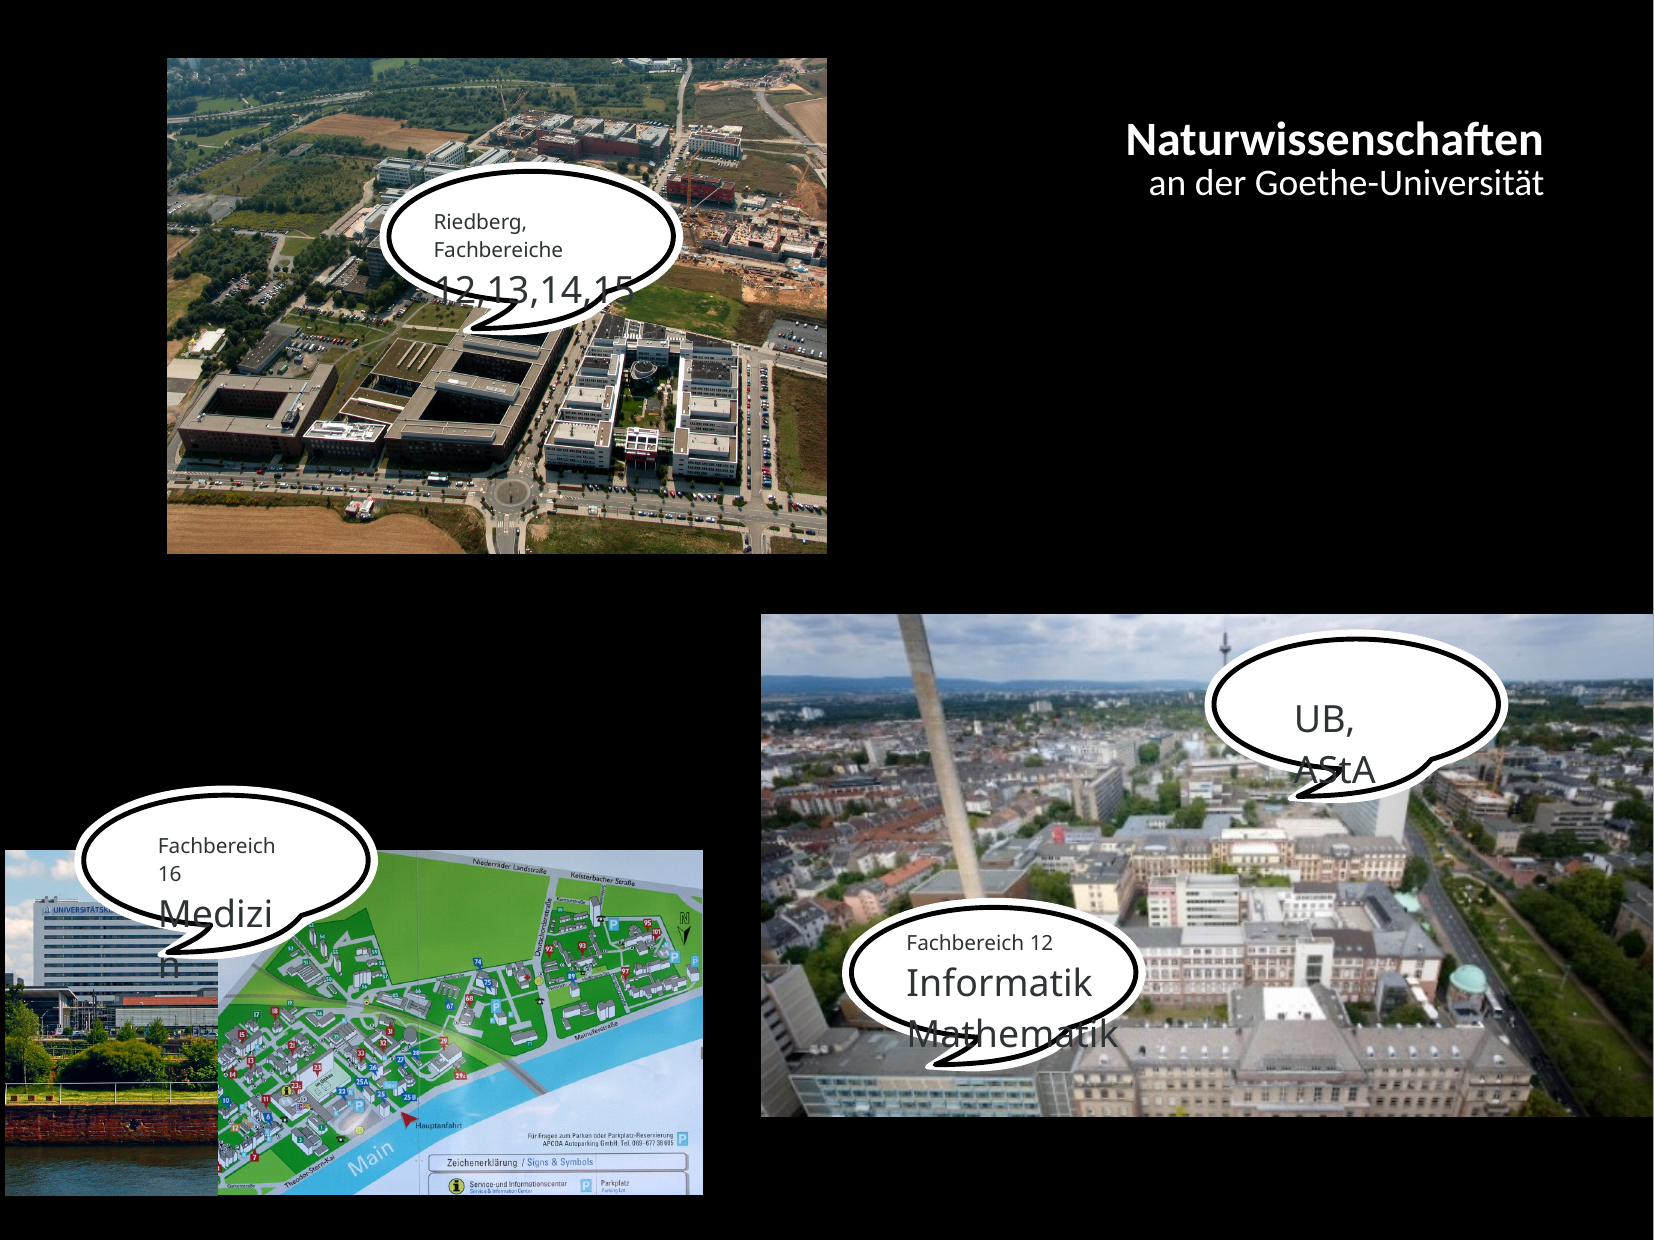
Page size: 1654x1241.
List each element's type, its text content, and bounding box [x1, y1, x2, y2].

text_box [662, 200, 681, 273]
text_box Fachbereich 16 Medizin [143, 823, 311, 898]
picture [167, 58, 827, 554]
text_box [382, 164, 661, 333]
text_box [1207, 631, 1506, 801]
text_box [844, 900, 1100, 1026]
text_box Fachbereich 12 Informatik Mathematik [891, 921, 1144, 1105]
text_box Riedberg, Fachbereiche 12,13,14,15 [418, 199, 662, 274]
text_box [1359, 761, 1367, 772]
text_box [1345, 759, 1360, 782]
text_box UB, AStA [1279, 685, 1447, 759]
picture [761, 614, 1653, 1117]
text_box [1301, 761, 1309, 772]
text_box [76, 788, 376, 957]
picture [5, 850, 703, 1196]
text_box Naturwissenschaften an der Goethe-Universität [1110, 112, 1560, 213]
